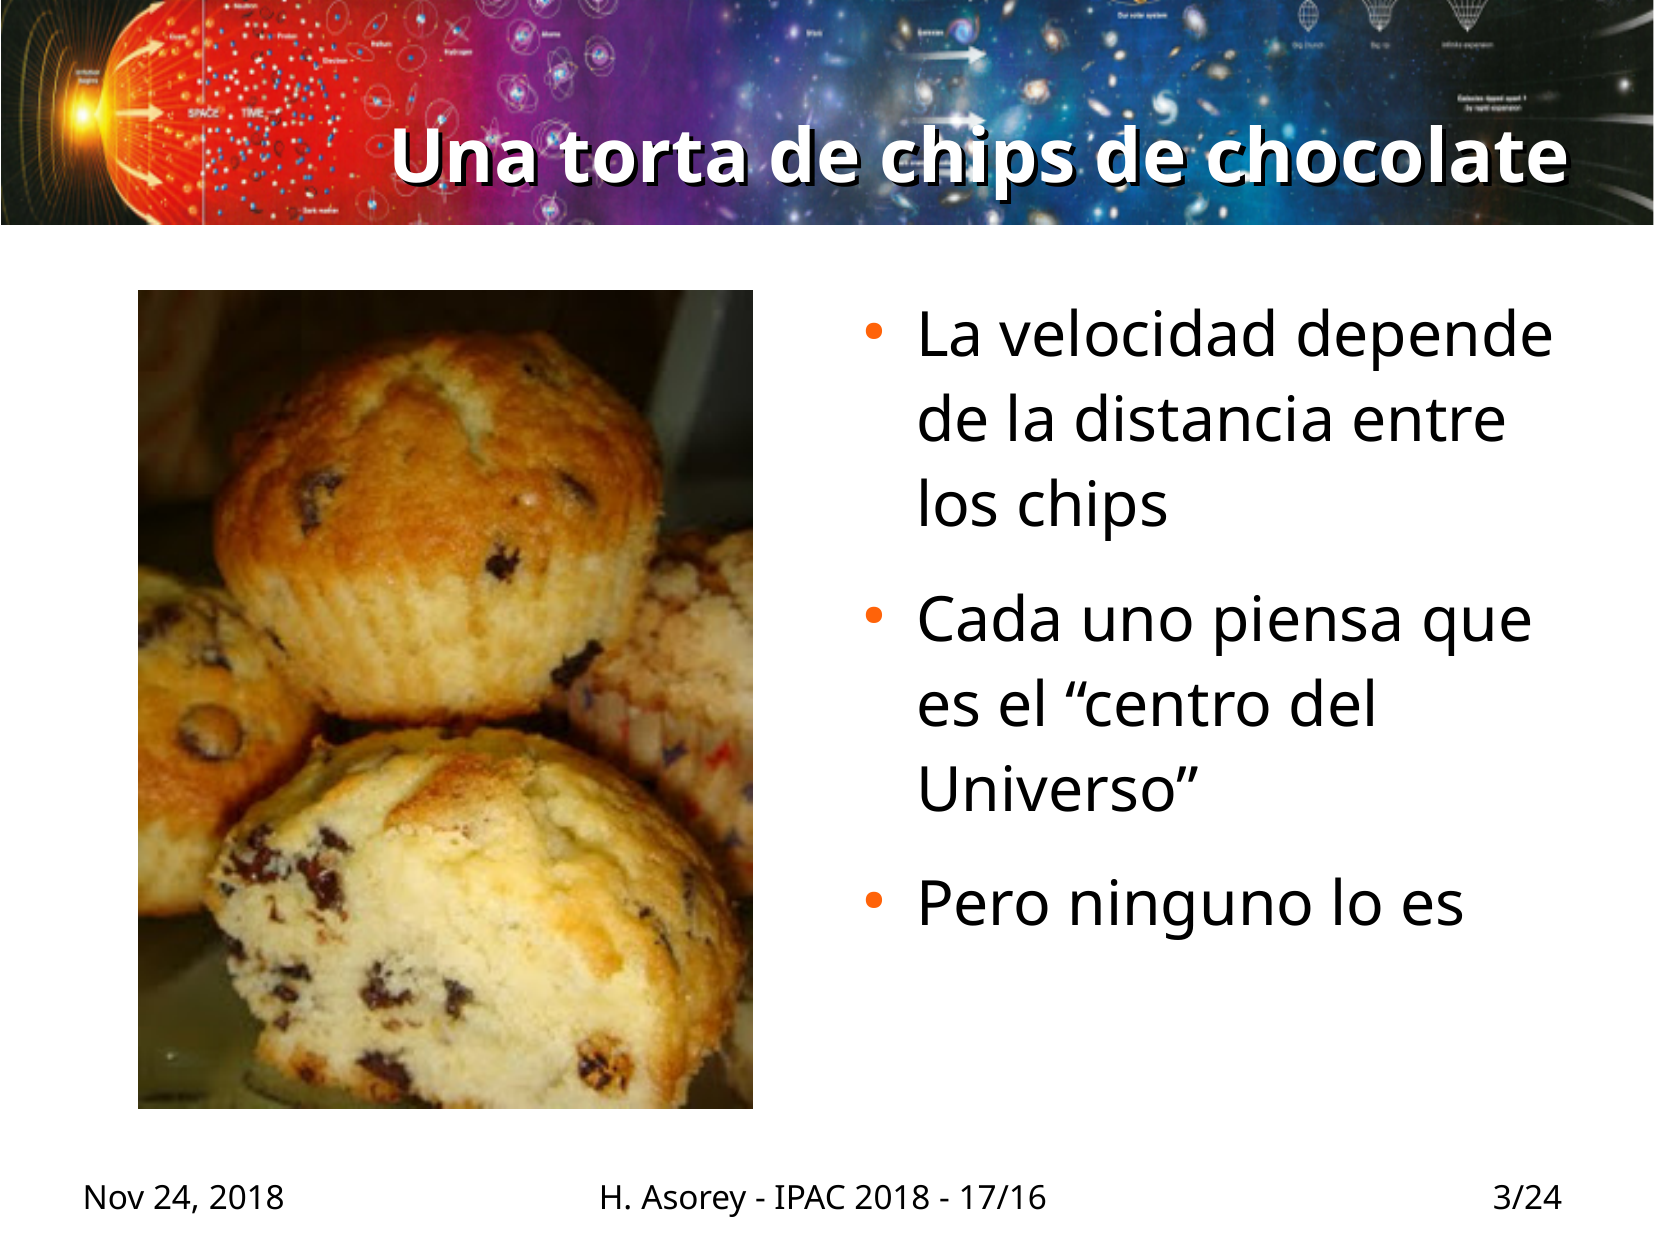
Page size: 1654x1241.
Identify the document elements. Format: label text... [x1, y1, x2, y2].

picture [1, 0, 1654, 225]
title Una torta de chips de chocolate [82, 49, 1571, 257]
list La velocidad depende de la distancia entre los chips Cada uno piensa que es el “centro del Universo” Pero ninguno lo es [845, 290, 1572, 1109]
picture [138, 290, 753, 1109]
